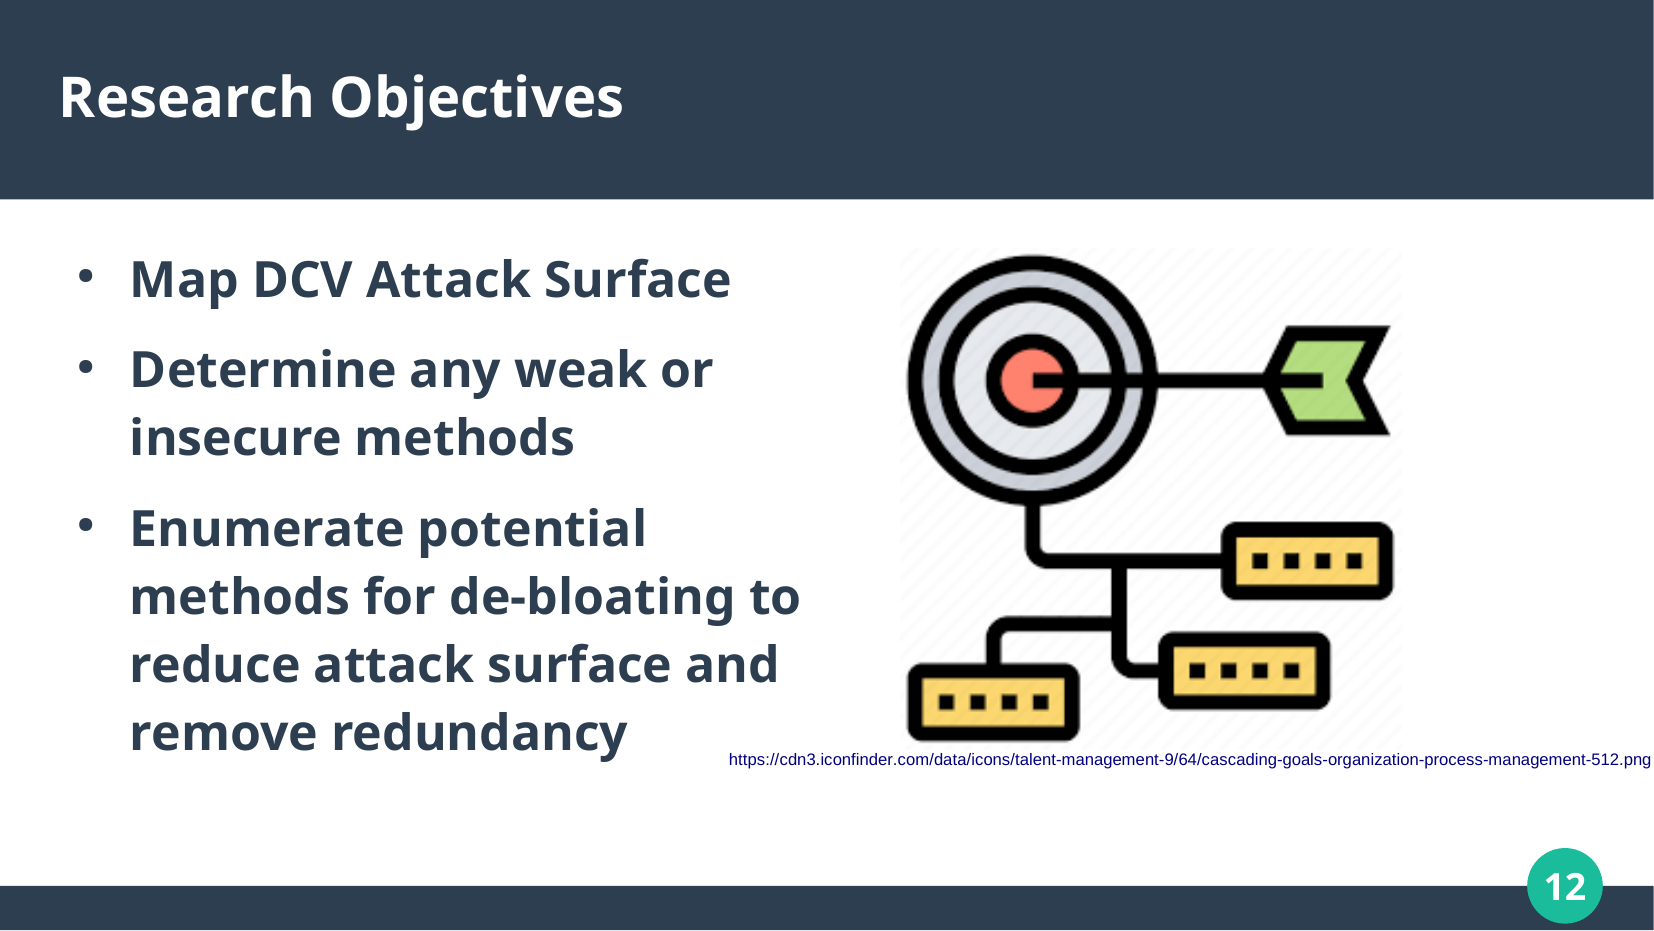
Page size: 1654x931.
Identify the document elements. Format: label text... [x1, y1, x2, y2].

picture [900, 248, 1402, 750]
list Map DCV Attack Surface Determine any weak or insecure methods Enumerate potential methods for de-bloating to reduce attack surface and remove redundancy [59, 243, 809, 864]
title Research Objectives [59, 37, 1595, 155]
text_box https://cdn3.iconfinder.com/data/icons/talent-management-9/64/cascading-goals-organization-process-management-512.png [728, 750, 1654, 793]
